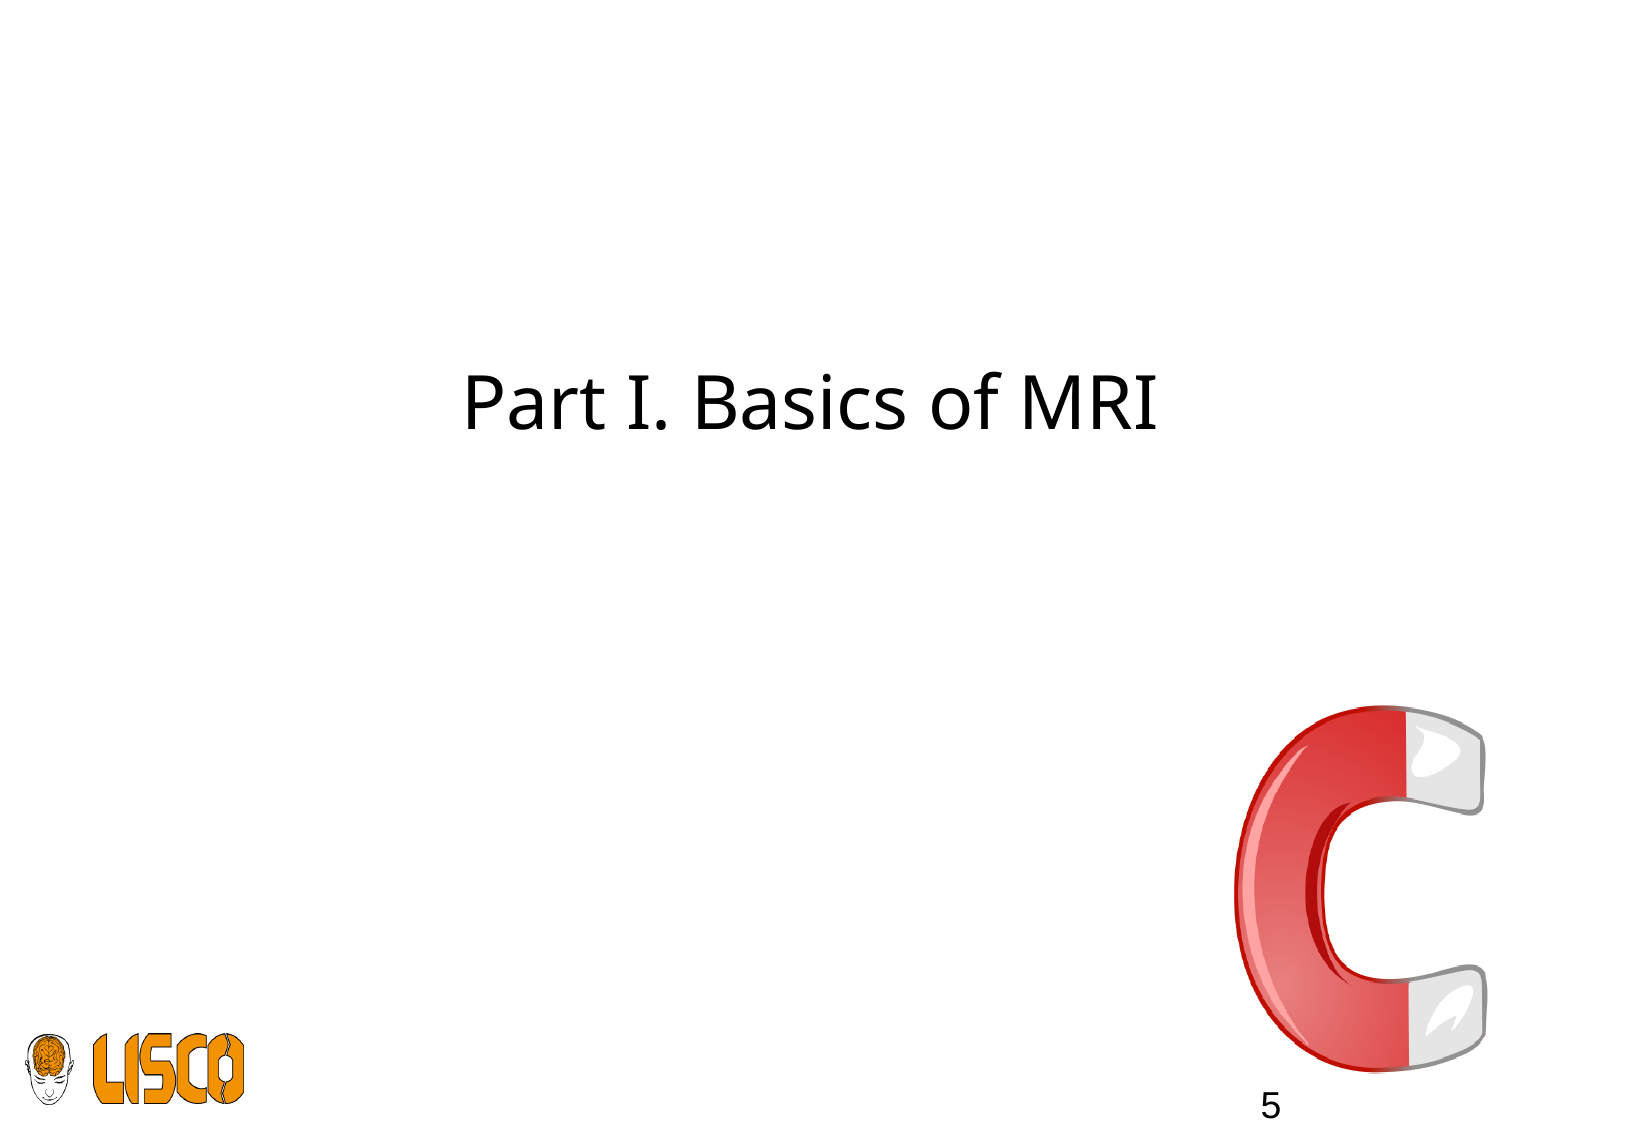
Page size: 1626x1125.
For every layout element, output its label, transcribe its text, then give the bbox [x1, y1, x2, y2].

text_box Part I. Basics of MRI [0, 347, 1623, 468]
picture [93, 1033, 244, 1104]
picture [25, 1034, 74, 1105]
picture [1196, 693, 1557, 1104]
